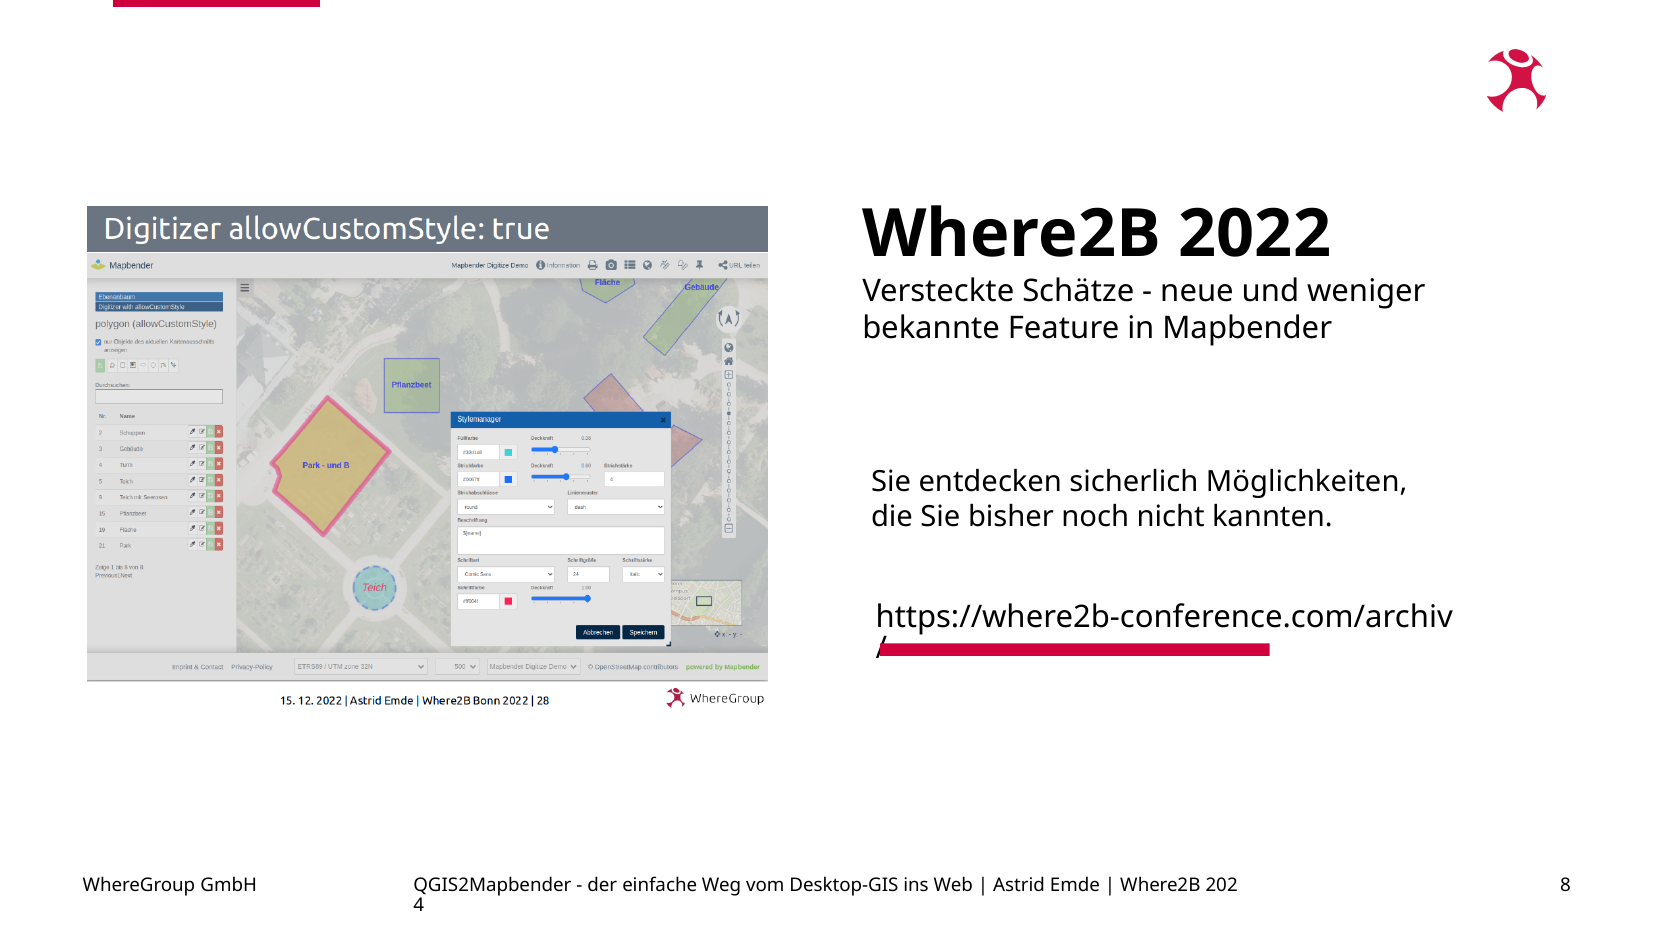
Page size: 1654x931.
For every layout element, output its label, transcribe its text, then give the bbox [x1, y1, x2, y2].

text_box https://where2b-conference.com/archiv/ [875, 596, 1458, 714]
text_box Sie entdecken sicherlich Möglichkeiten, die Sie bisher noch nicht kannten. [856, 454, 1432, 540]
picture [1483, 49, 1554, 118]
picture [87, 206, 768, 715]
text_box Where2B 2022 Versteckte Schätze - neue und weniger bekannte Feature in Mapbender [847, 182, 1497, 353]
